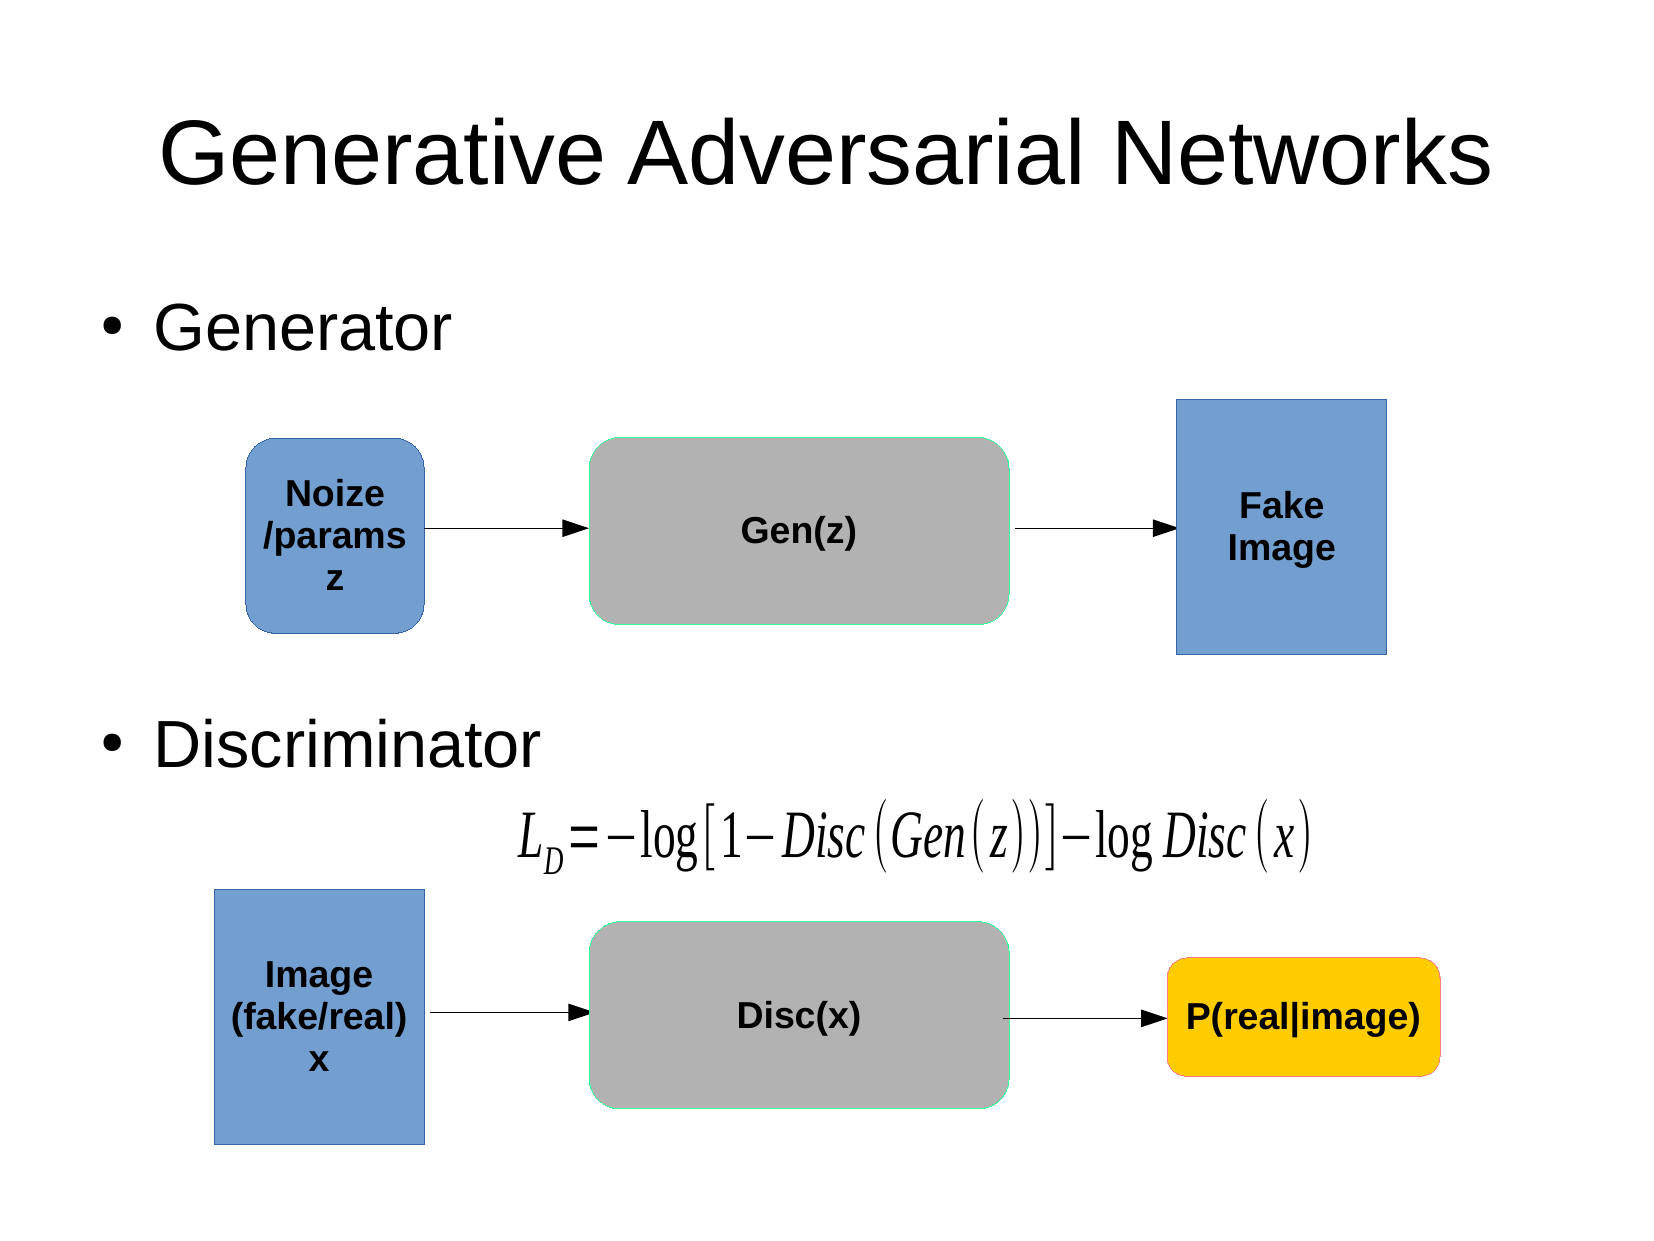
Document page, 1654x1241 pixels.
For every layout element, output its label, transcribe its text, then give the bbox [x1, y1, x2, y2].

title Generative Adversarial Networks [82, 49, 1571, 257]
text_box Noize /params z [245, 438, 425, 634]
chart [504, 794, 1324, 882]
text_box Gen(z) [589, 437, 1010, 625]
text_box P(real|image) [1167, 957, 1441, 1077]
text_box Fake Image [1176, 399, 1387, 655]
text_box Image (fake/real) x [214, 889, 425, 1145]
list Generator Discriminator [82, 290, 1571, 1010]
text_box Disc(x) [589, 921, 1010, 1109]
